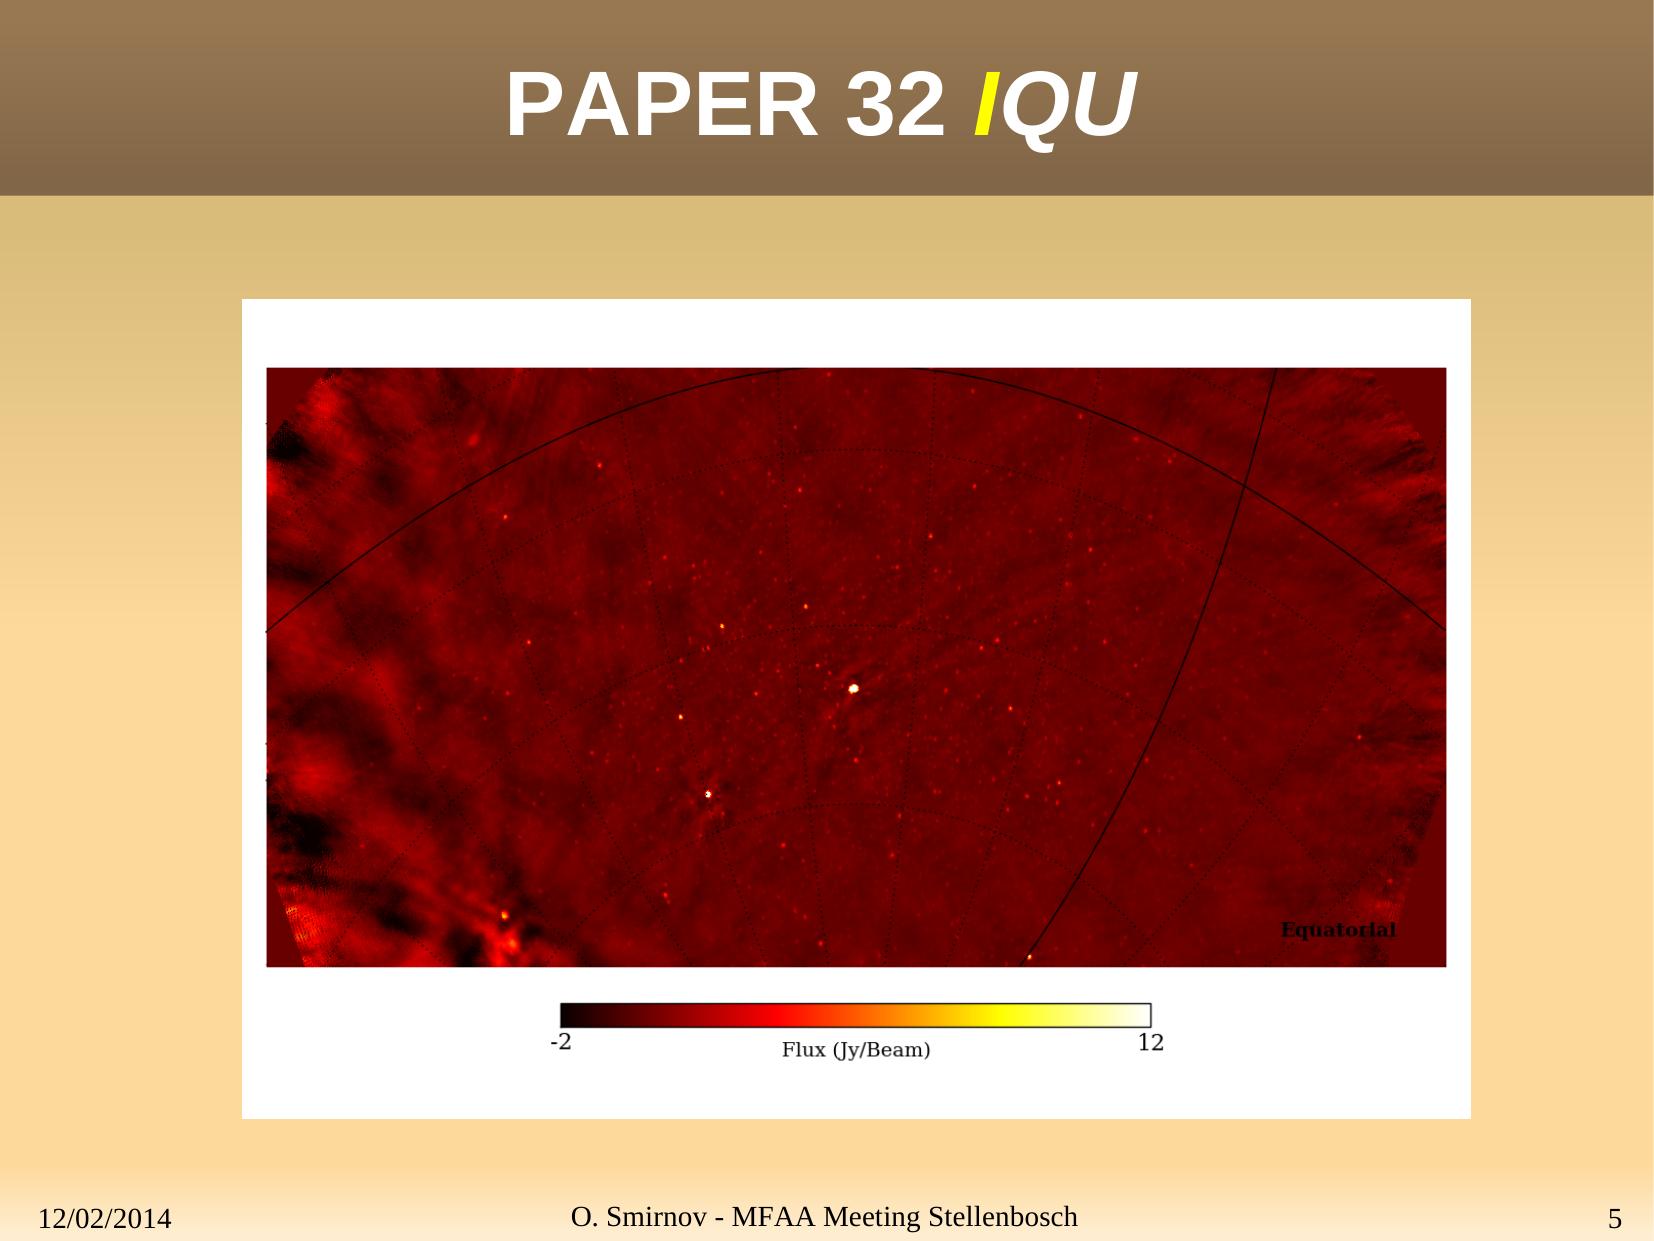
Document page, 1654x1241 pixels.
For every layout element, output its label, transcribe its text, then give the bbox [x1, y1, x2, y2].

picture [0, 0, 1654, 1241]
title PAPER 32 IQU [76, 0, 1565, 208]
